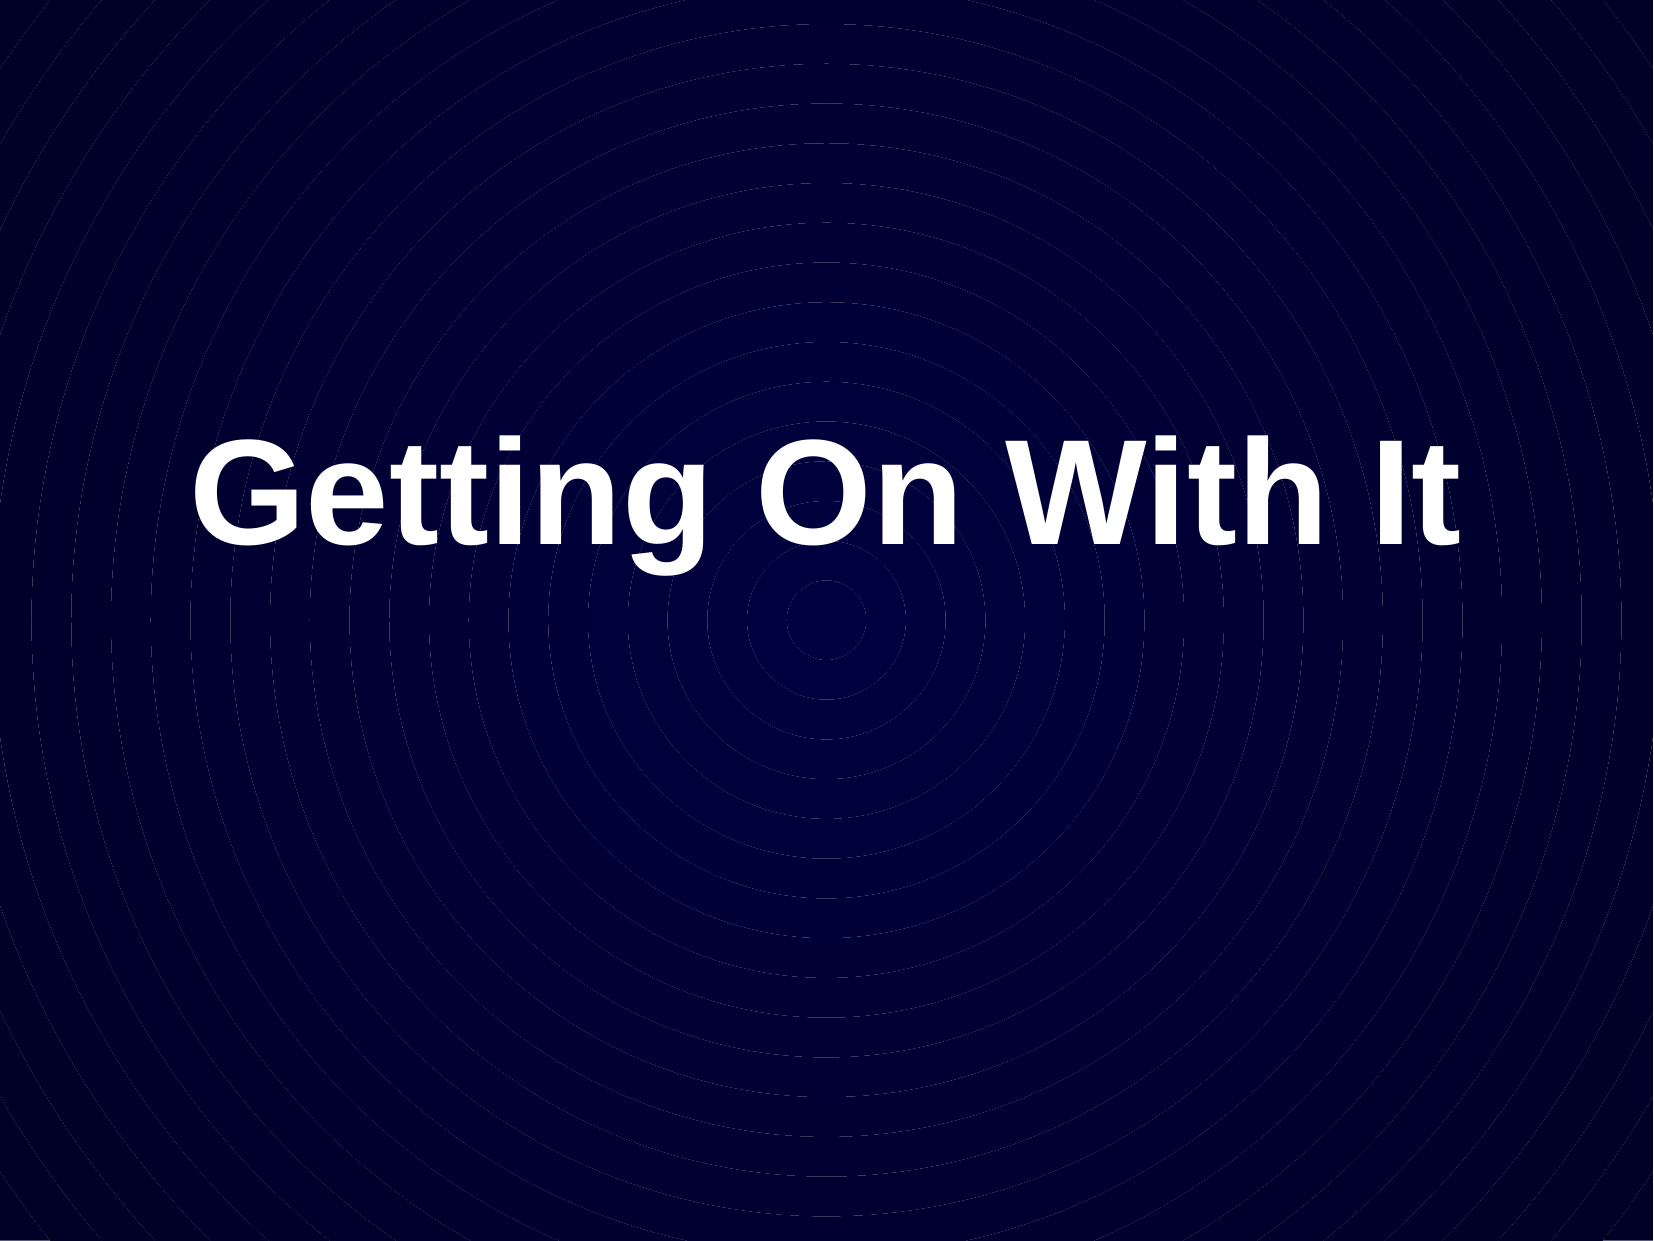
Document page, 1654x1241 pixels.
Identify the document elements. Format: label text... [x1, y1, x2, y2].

text_box Getting On With It [23, 401, 1630, 780]
